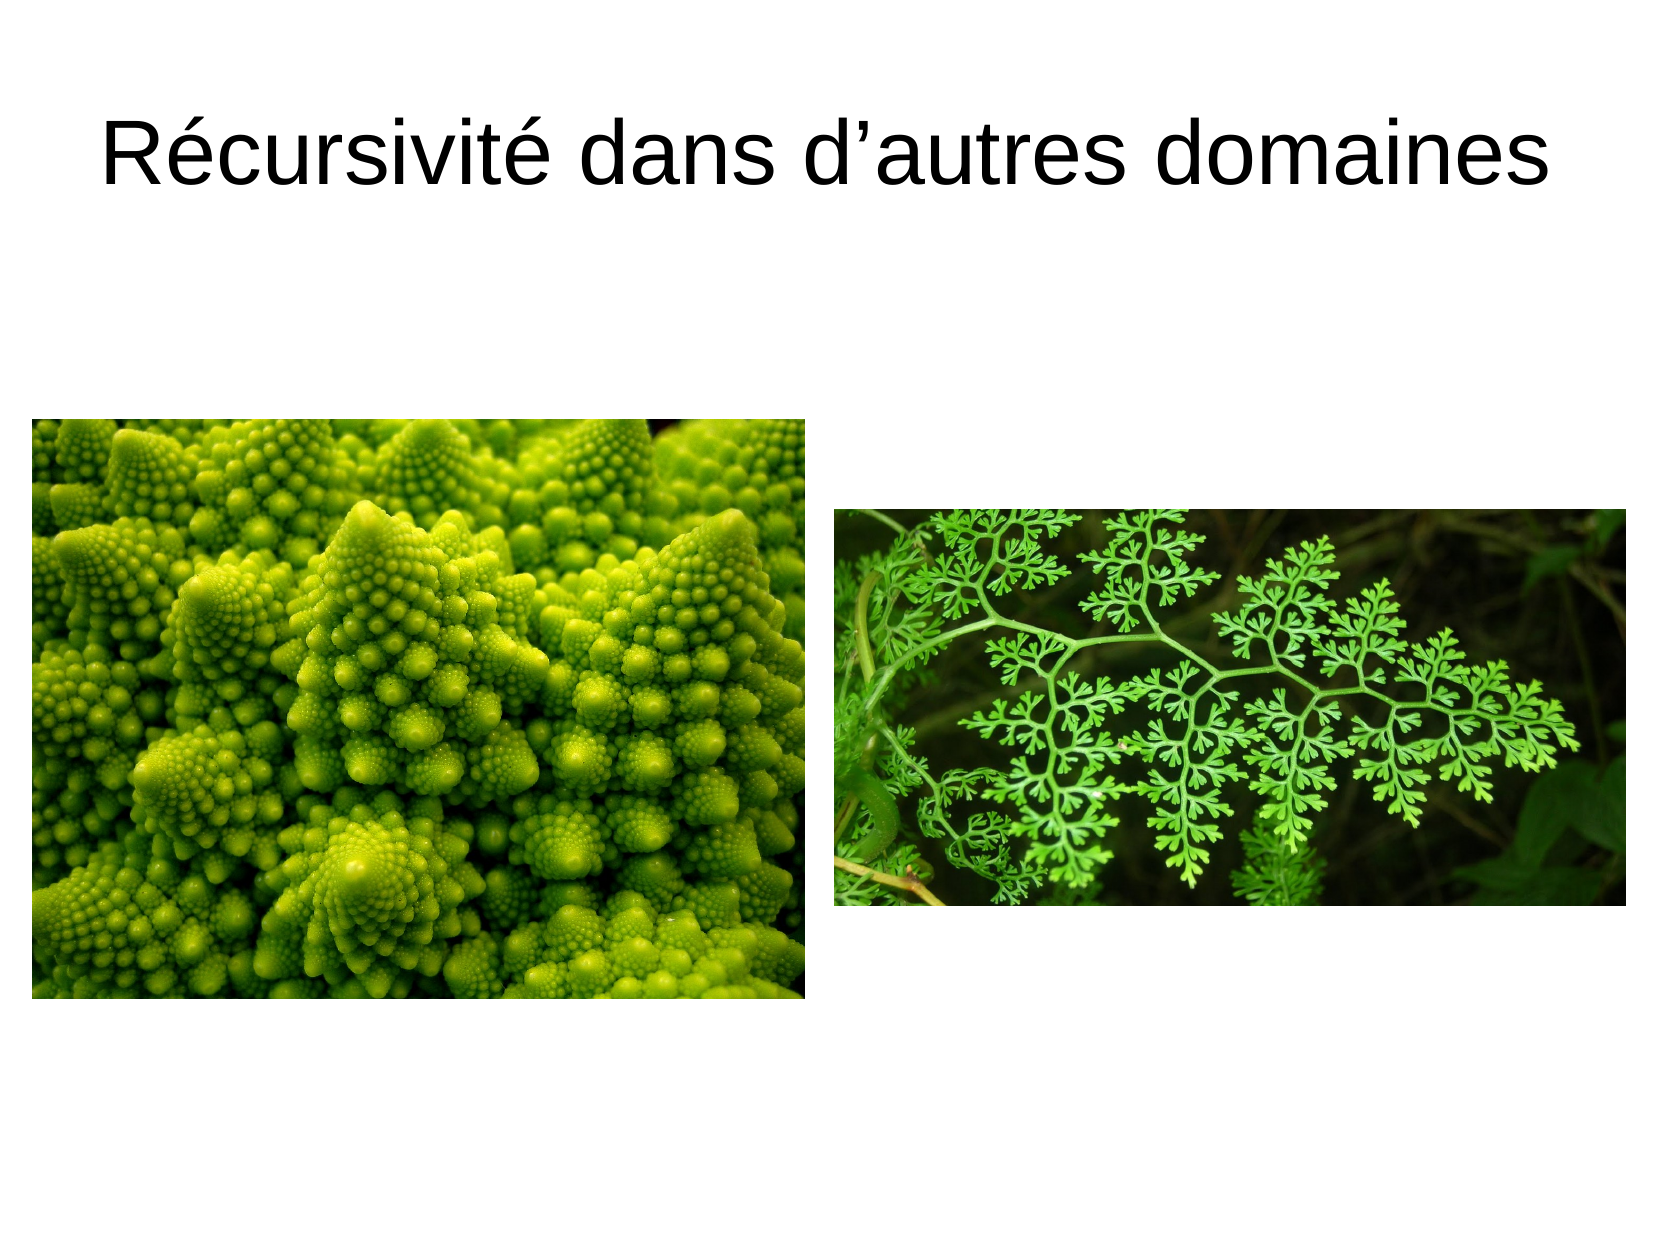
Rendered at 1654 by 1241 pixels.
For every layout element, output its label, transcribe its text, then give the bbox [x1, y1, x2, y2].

picture [834, 509, 1626, 906]
picture [32, 419, 805, 999]
title Récursivité dans d’autres domaines [82, 49, 1571, 257]
